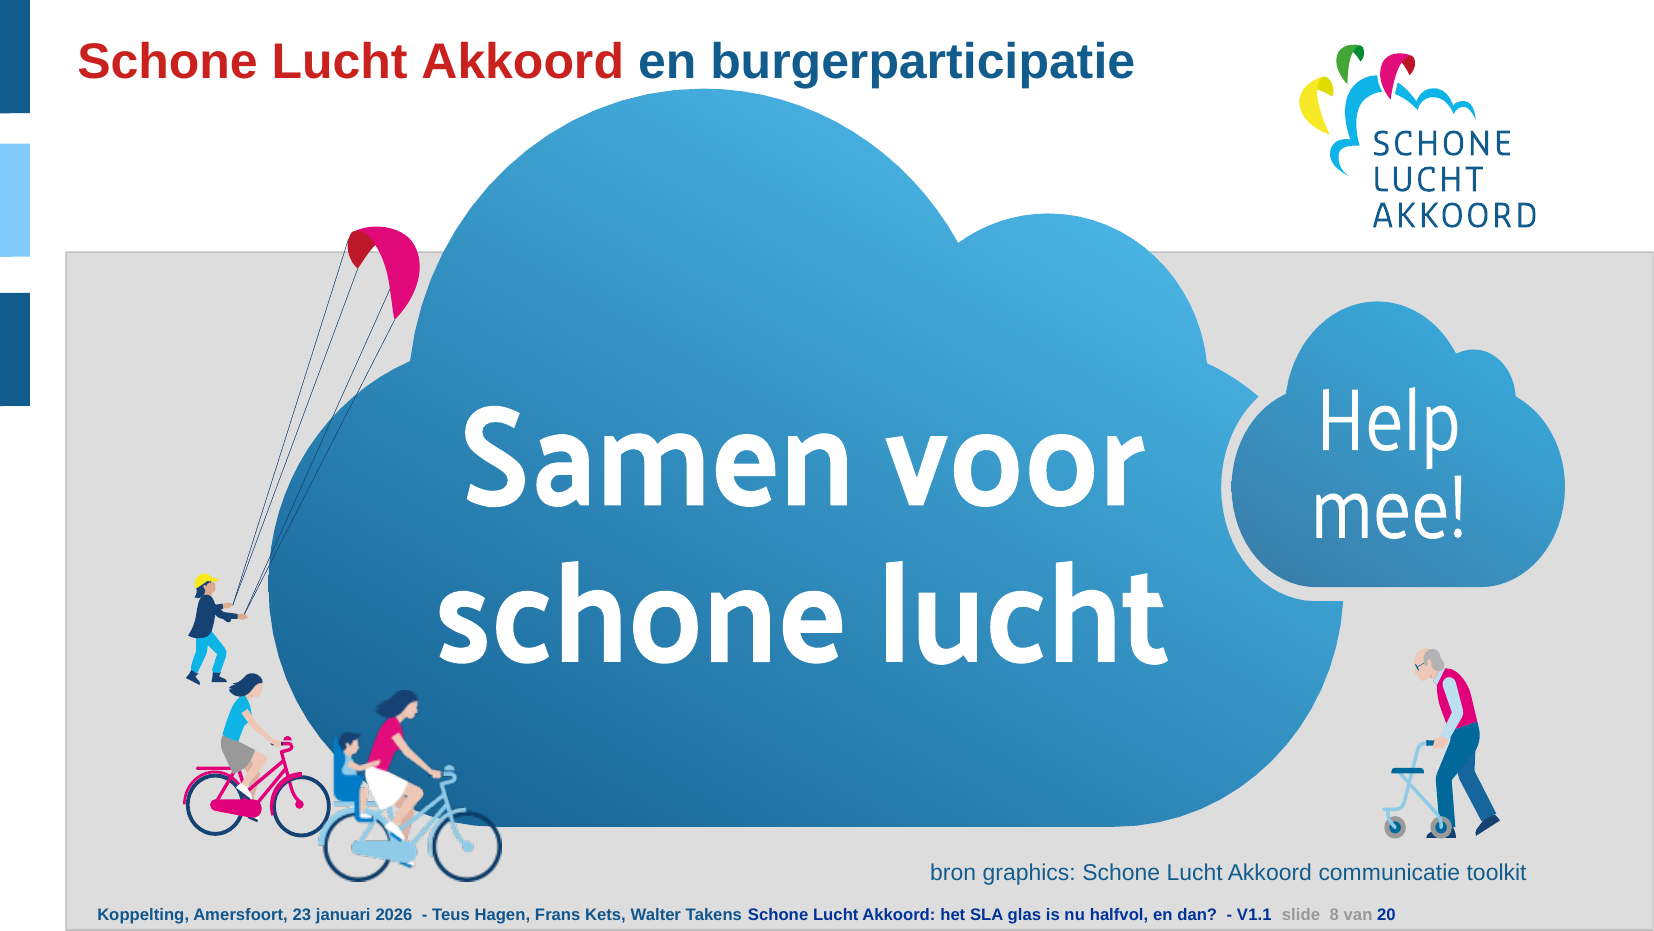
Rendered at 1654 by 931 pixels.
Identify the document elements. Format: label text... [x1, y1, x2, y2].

text_box [270, 417, 332, 554]
text_box [1375, 166, 1388, 192]
text_box [1443, 130, 1464, 156]
text_box [1495, 202, 1511, 228]
text_box [1496, 130, 1510, 156]
text_box [1393, 166, 1411, 192]
text_box [1231, 301, 1565, 588]
text_box [1465, 166, 1483, 192]
text_box [1421, 202, 1439, 228]
text_box [347, 226, 420, 320]
title Schone Lucht Akkoord en burgerparticipatie [77, 0, 1489, 103]
text_box [269, 394, 356, 563]
text_box [1470, 130, 1489, 156]
text_box [1442, 166, 1460, 192]
text_box [1329, 75, 1383, 176]
text_box [1373, 202, 1393, 228]
text_box [183, 673, 317, 838]
text_box [1380, 53, 1415, 100]
text_box [1419, 130, 1437, 156]
text_box [1442, 202, 1462, 228]
text_box [268, 103, 1344, 827]
text_box [1399, 202, 1416, 228]
text_box [1395, 82, 1476, 121]
text_box [1468, 202, 1488, 228]
text_box bron graphics: Schone Lucht Akkoord communicatie toolkit [915, 852, 1654, 898]
text_box [1518, 202, 1536, 228]
text_box [1381, 648, 1501, 839]
text_box [185, 573, 248, 686]
text_box [1374, 130, 1389, 156]
text_box [1336, 44, 1364, 85]
text_box [1299, 76, 1334, 135]
text_box [1418, 166, 1435, 192]
picture [317, 690, 502, 882]
text_box [1395, 130, 1412, 156]
